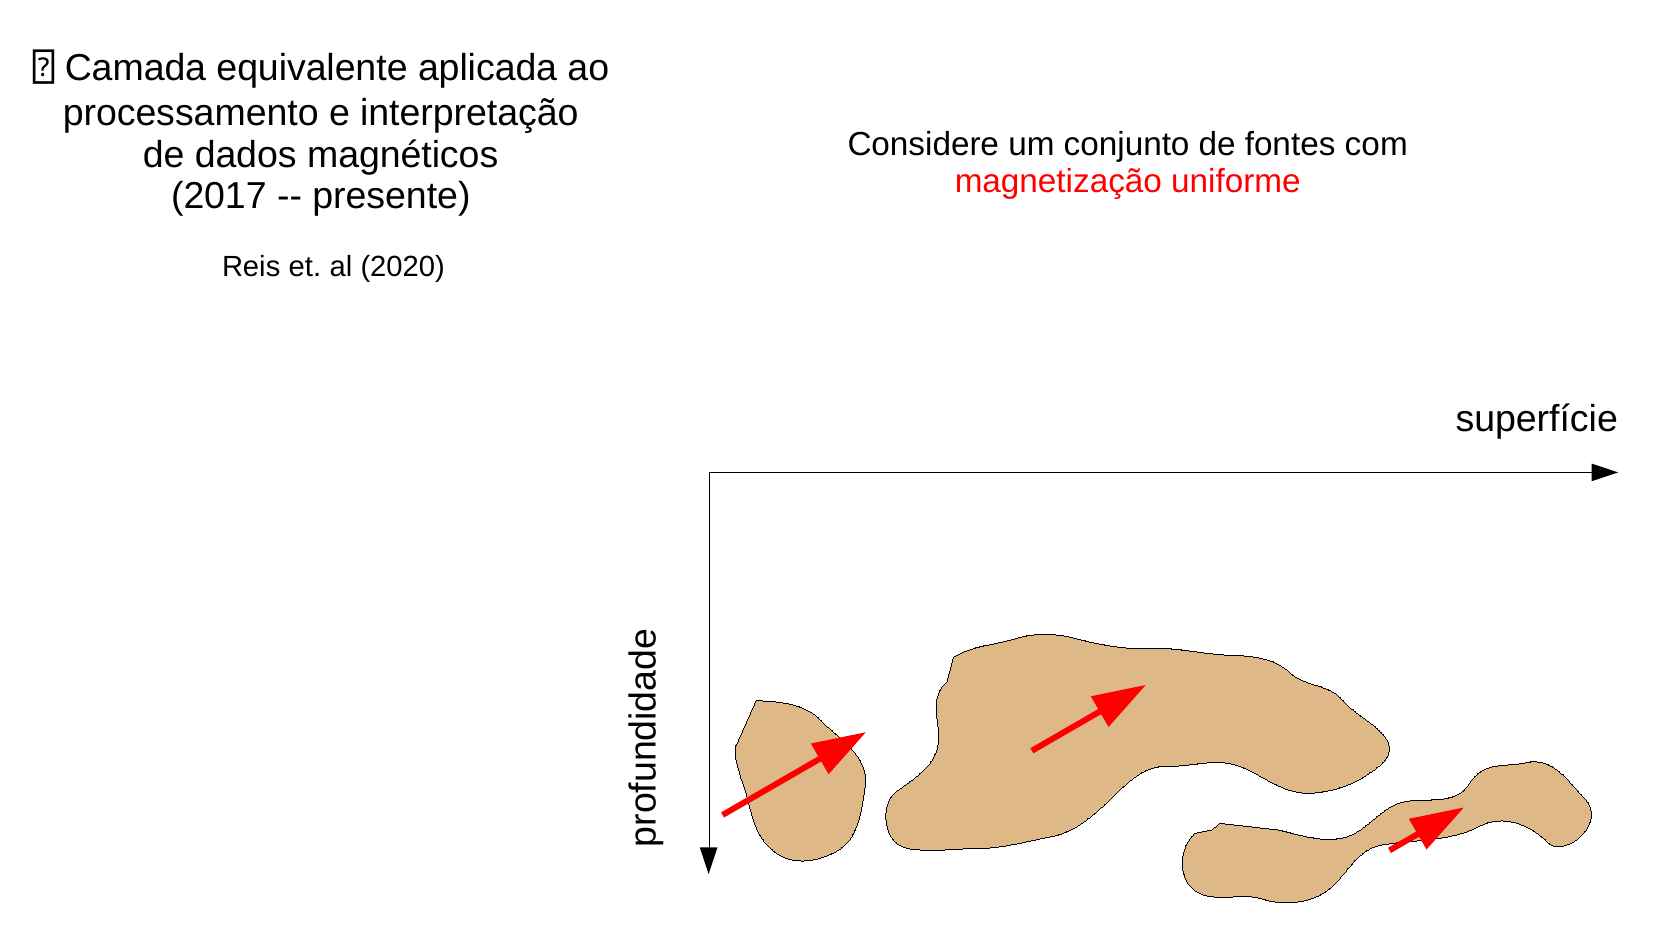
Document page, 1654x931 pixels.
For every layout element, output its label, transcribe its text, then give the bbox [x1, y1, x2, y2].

text_box [1182, 761, 1592, 903]
text_box superfície [1440, 389, 1633, 447]
text_box ⍰ Camada equivalente aplicada ao processamento e interpretação de dados magnéticos (2017 -- presente) [17, 32, 626, 230]
text_box Considere um conjunto de fontes com magnetização uniforme [732, 118, 1524, 207]
text_box [885, 634, 1390, 851]
text_box [735, 700, 840, 797]
text_box profundidade [614, 614, 671, 862]
text_box [748, 749, 866, 862]
text_box Reis et. al (2020) [85, 242, 582, 290]
